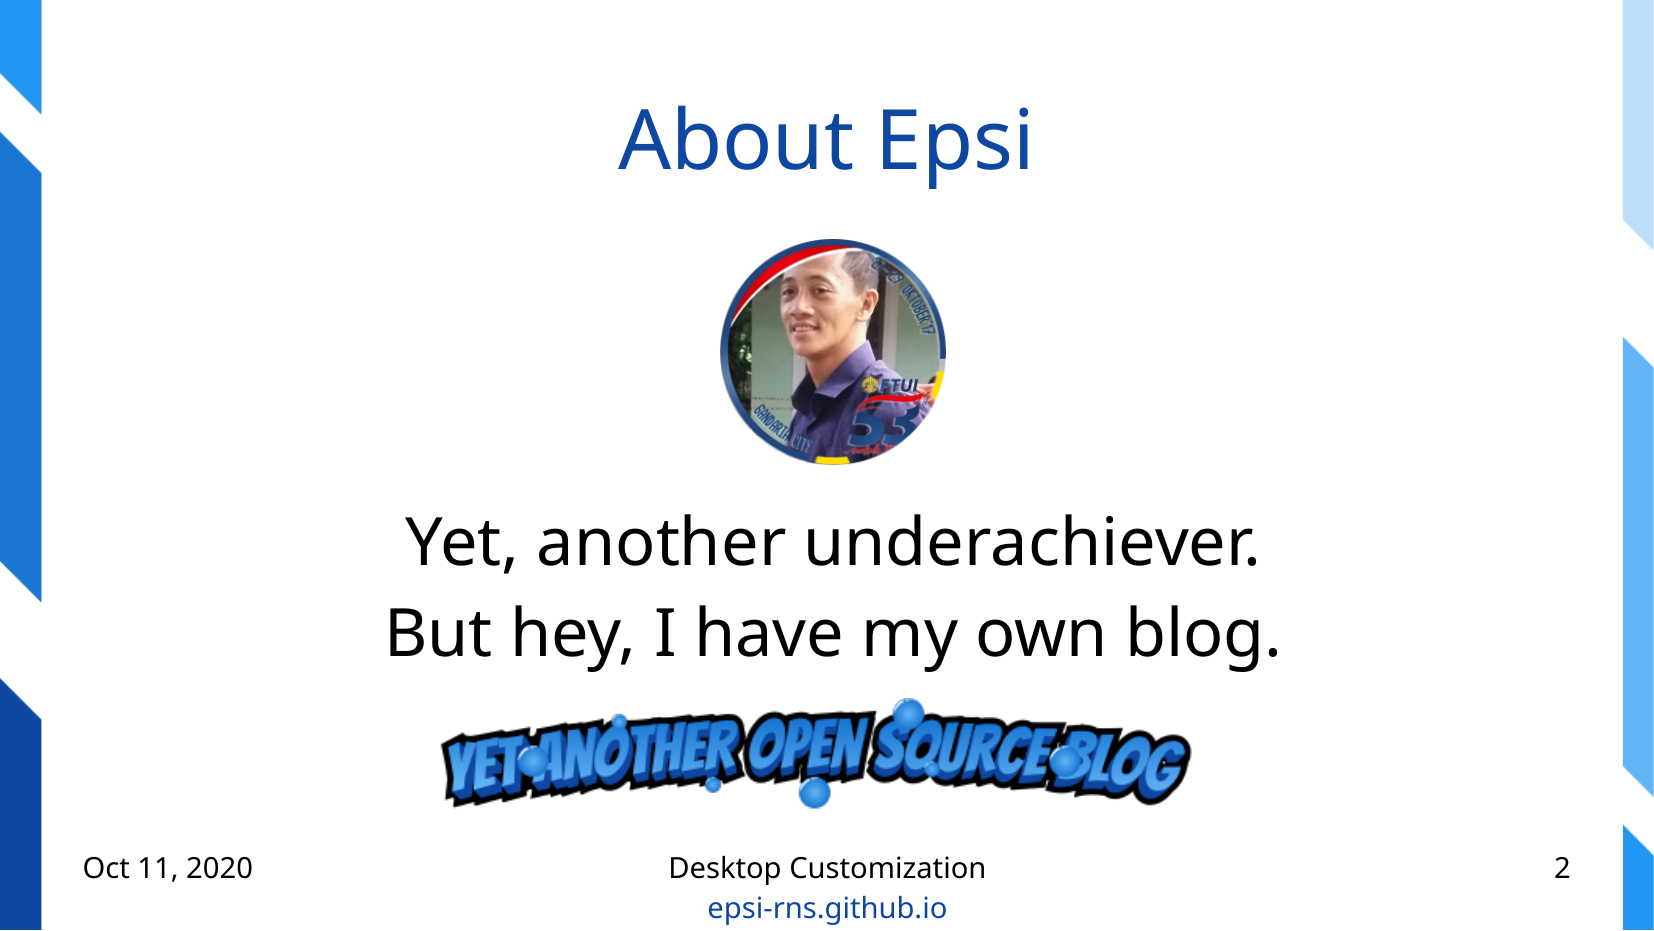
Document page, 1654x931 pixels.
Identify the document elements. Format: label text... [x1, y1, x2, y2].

subtitle Yet, another underachiever. But hey, I have my own blog. [90, 501, 1579, 670]
picture [0, 0, 1654, 930]
title About Epsi [82, 59, 1571, 216]
